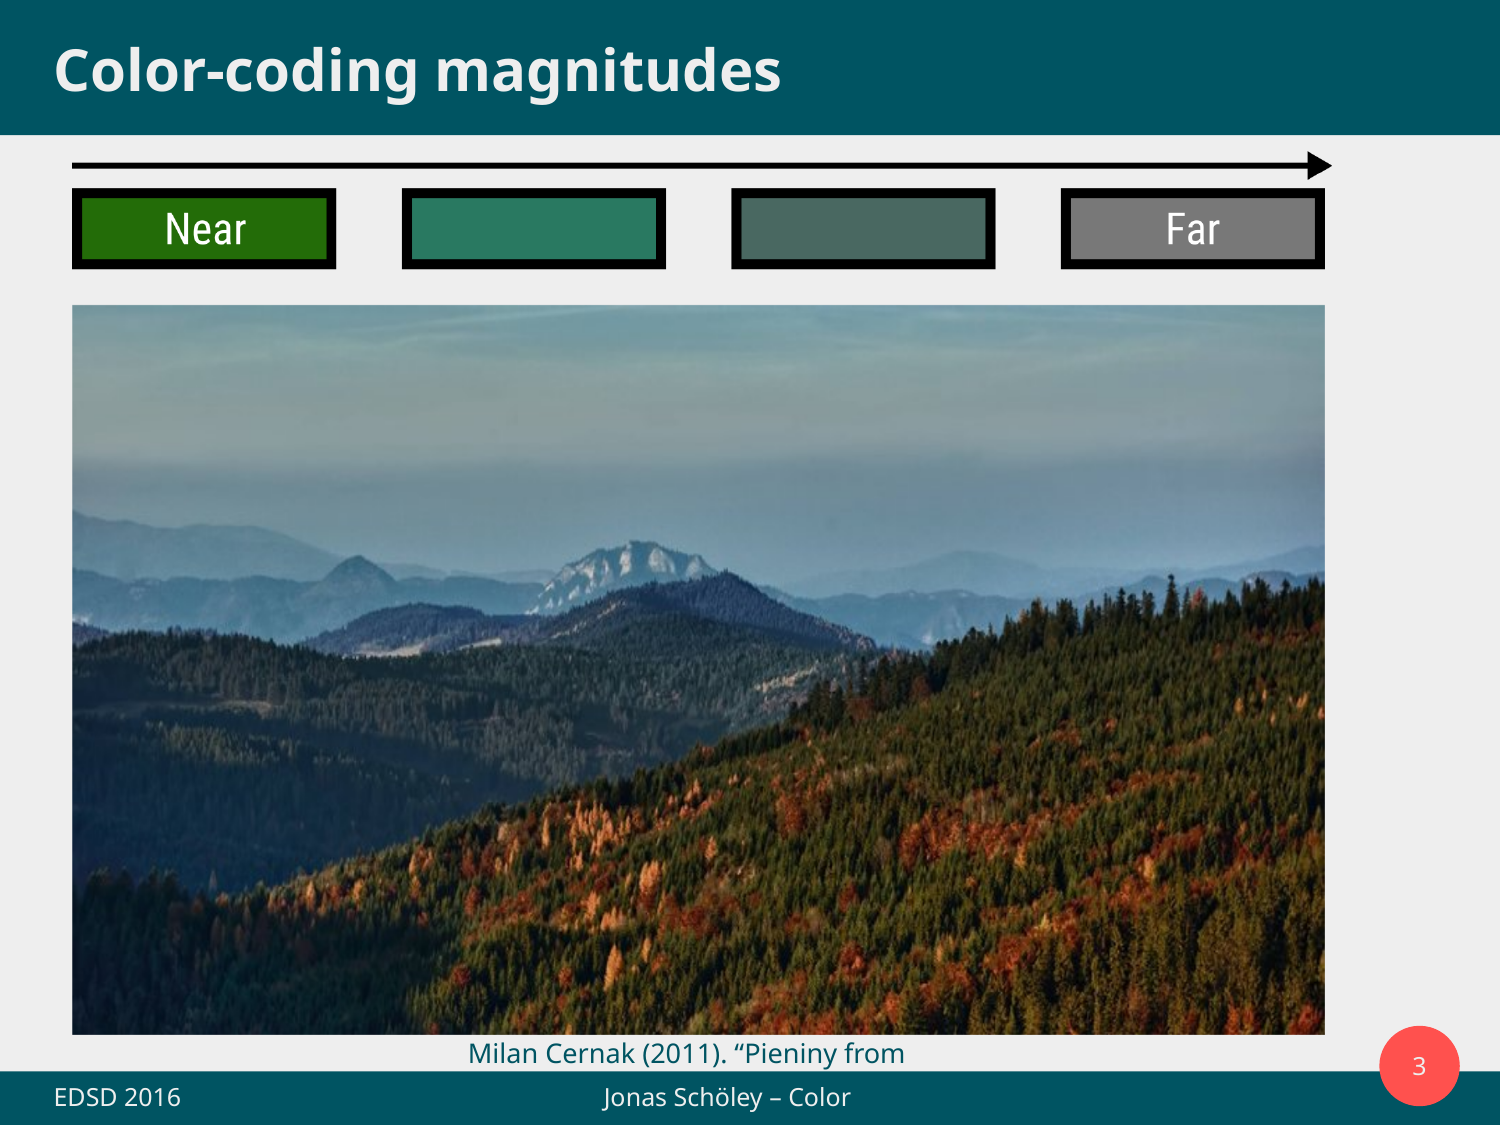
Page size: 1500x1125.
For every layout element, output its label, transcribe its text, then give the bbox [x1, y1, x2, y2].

title Color-coding magnitudes [53, 0, 1447, 141]
text_box Milan Cernak (2011). “Pieniny from Magura”. [453, 1035, 970, 1079]
picture [72, 151, 1332, 1035]
